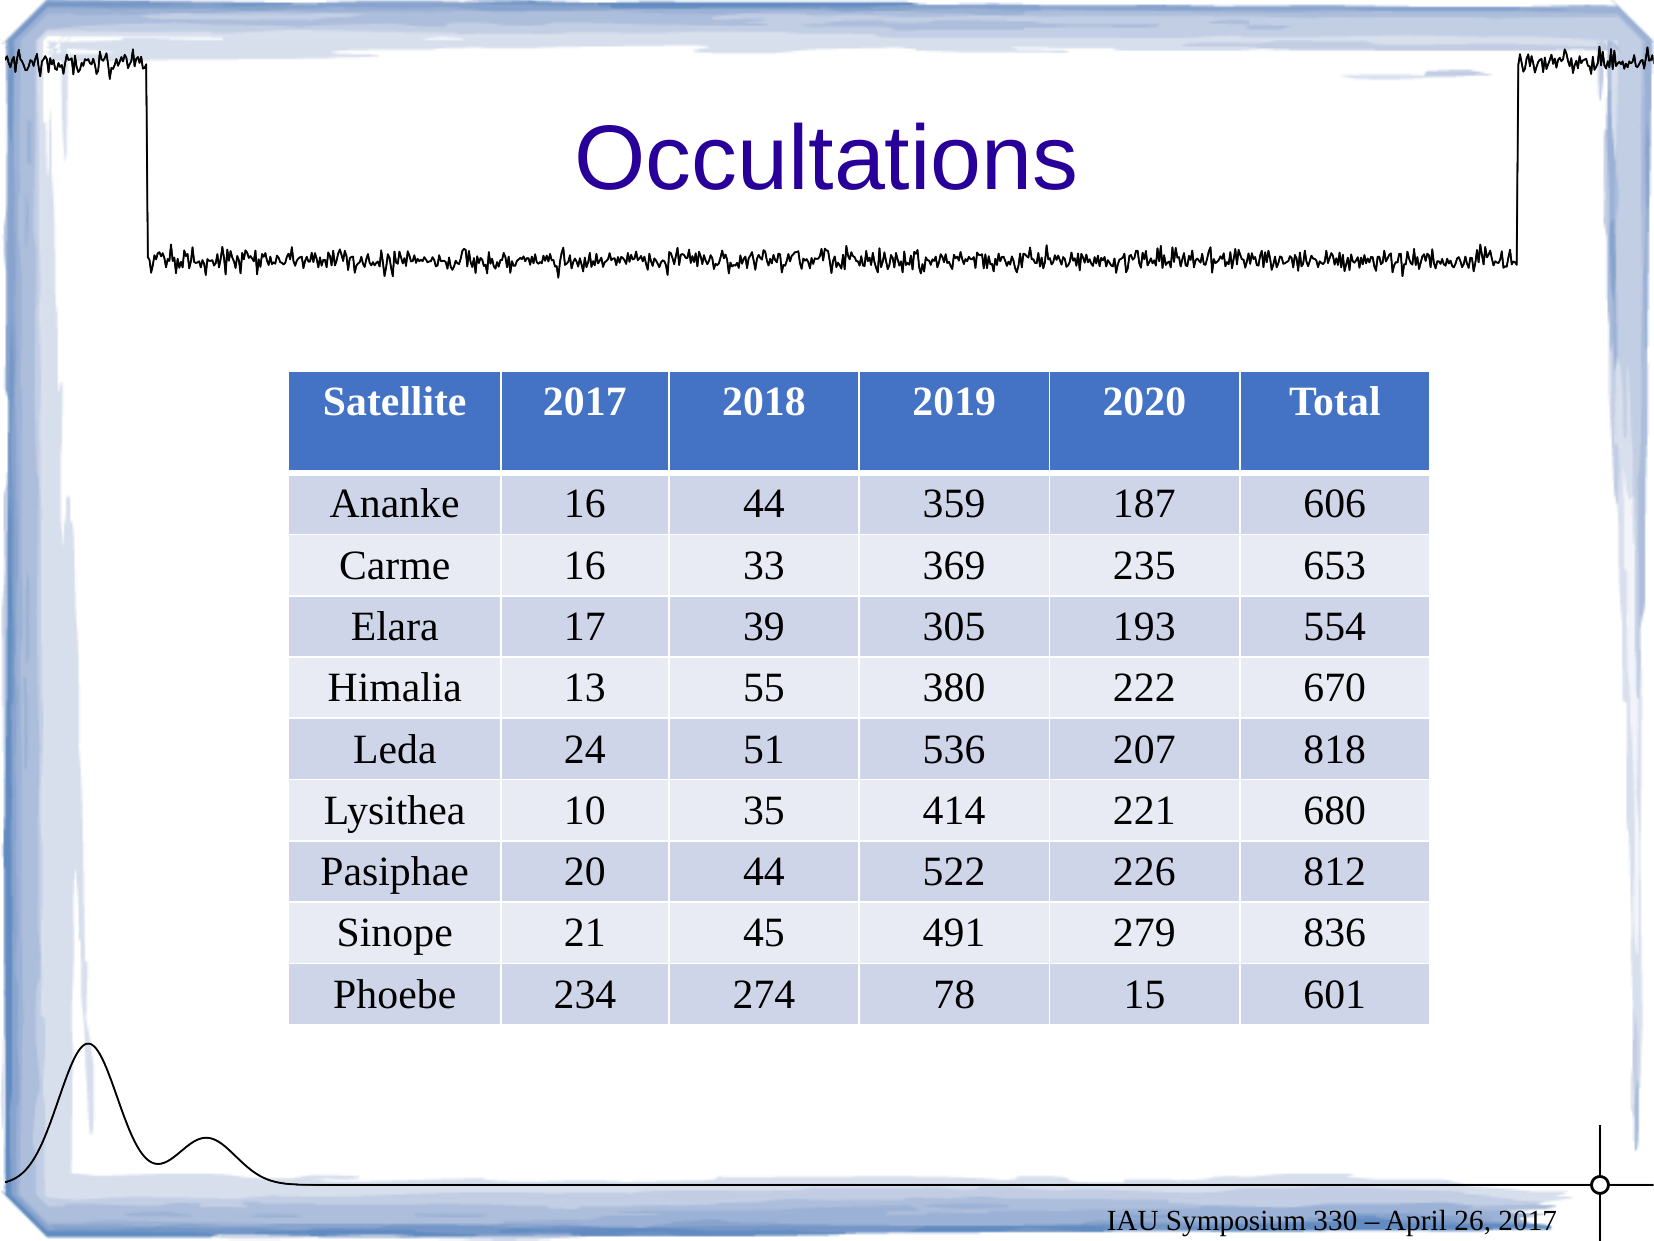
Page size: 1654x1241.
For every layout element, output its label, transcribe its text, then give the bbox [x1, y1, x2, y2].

table_cell 39 [670, 597, 858, 656]
table_cell 10 [502, 780, 668, 840]
table_cell 380 [860, 658, 1049, 717]
table_cell Carme [289, 535, 500, 595]
table_cell 235 [1050, 535, 1239, 595]
table_cell 818 [1241, 719, 1429, 779]
text_box IAU Symposium 330 – April 26, 2017 [1070, 1201, 1595, 1232]
table_cell 670 [1241, 658, 1429, 717]
table_cell 15 [1050, 964, 1239, 1024]
table_cell Ananke [289, 476, 500, 534]
table_cell Lysithea [289, 780, 500, 840]
table_cell 222 [1050, 658, 1239, 717]
table_cell 44 [670, 842, 858, 901]
table_cell 554 [1241, 597, 1429, 656]
table_cell 606 [1241, 476, 1429, 534]
table_cell 491 [860, 903, 1049, 963]
table_header 2017 [502, 372, 668, 470]
table_cell 305 [860, 597, 1049, 656]
table_cell 193 [1050, 597, 1239, 656]
table_cell 51 [670, 719, 858, 779]
table_cell 21 [502, 903, 668, 963]
table_cell 55 [670, 658, 858, 717]
table_cell 836 [1241, 903, 1429, 963]
table_header 2020 [1050, 372, 1239, 470]
table_cell 187 [1050, 476, 1239, 534]
table_header 2018 [670, 372, 858, 470]
table_cell Pasiphae [289, 842, 500, 901]
table_cell 16 [502, 535, 668, 595]
table_cell Phoebe [289, 964, 500, 1024]
table_cell 13 [502, 658, 668, 717]
table_cell 234 [502, 964, 668, 1024]
table_cell Sinope [289, 903, 500, 963]
table_cell 78 [860, 964, 1049, 1024]
title Occultations [82, 49, 1571, 257]
table_cell 45 [670, 903, 858, 963]
table_header Total [1241, 372, 1429, 470]
table_cell 221 [1050, 780, 1239, 840]
table_cell 680 [1241, 780, 1429, 840]
table_cell 17 [502, 597, 668, 656]
table_cell 359 [860, 476, 1049, 534]
table_cell Leda [289, 719, 500, 779]
table_cell 536 [860, 719, 1049, 779]
table_cell 33 [670, 535, 858, 595]
table_cell 20 [502, 842, 668, 901]
table_cell 522 [860, 842, 1049, 901]
table_cell 601 [1241, 964, 1429, 1024]
table_cell 226 [1050, 842, 1239, 901]
table_cell 274 [670, 964, 858, 1024]
table_header 2019 [860, 372, 1049, 470]
table_cell Himalia [289, 658, 500, 717]
table_header Satellite [289, 372, 500, 470]
table_cell 414 [860, 780, 1049, 840]
table_cell 207 [1050, 719, 1239, 779]
table_cell 16 [502, 476, 668, 534]
table_cell 35 [670, 780, 858, 840]
table_cell 24 [502, 719, 668, 779]
table_cell 812 [1241, 842, 1429, 901]
table_cell 653 [1241, 535, 1429, 595]
table_cell 369 [860, 535, 1049, 595]
picture [0, 0, 1654, 1241]
table_cell 279 [1050, 903, 1239, 963]
table_cell Elara [289, 597, 500, 656]
table_cell 44 [670, 476, 858, 534]
